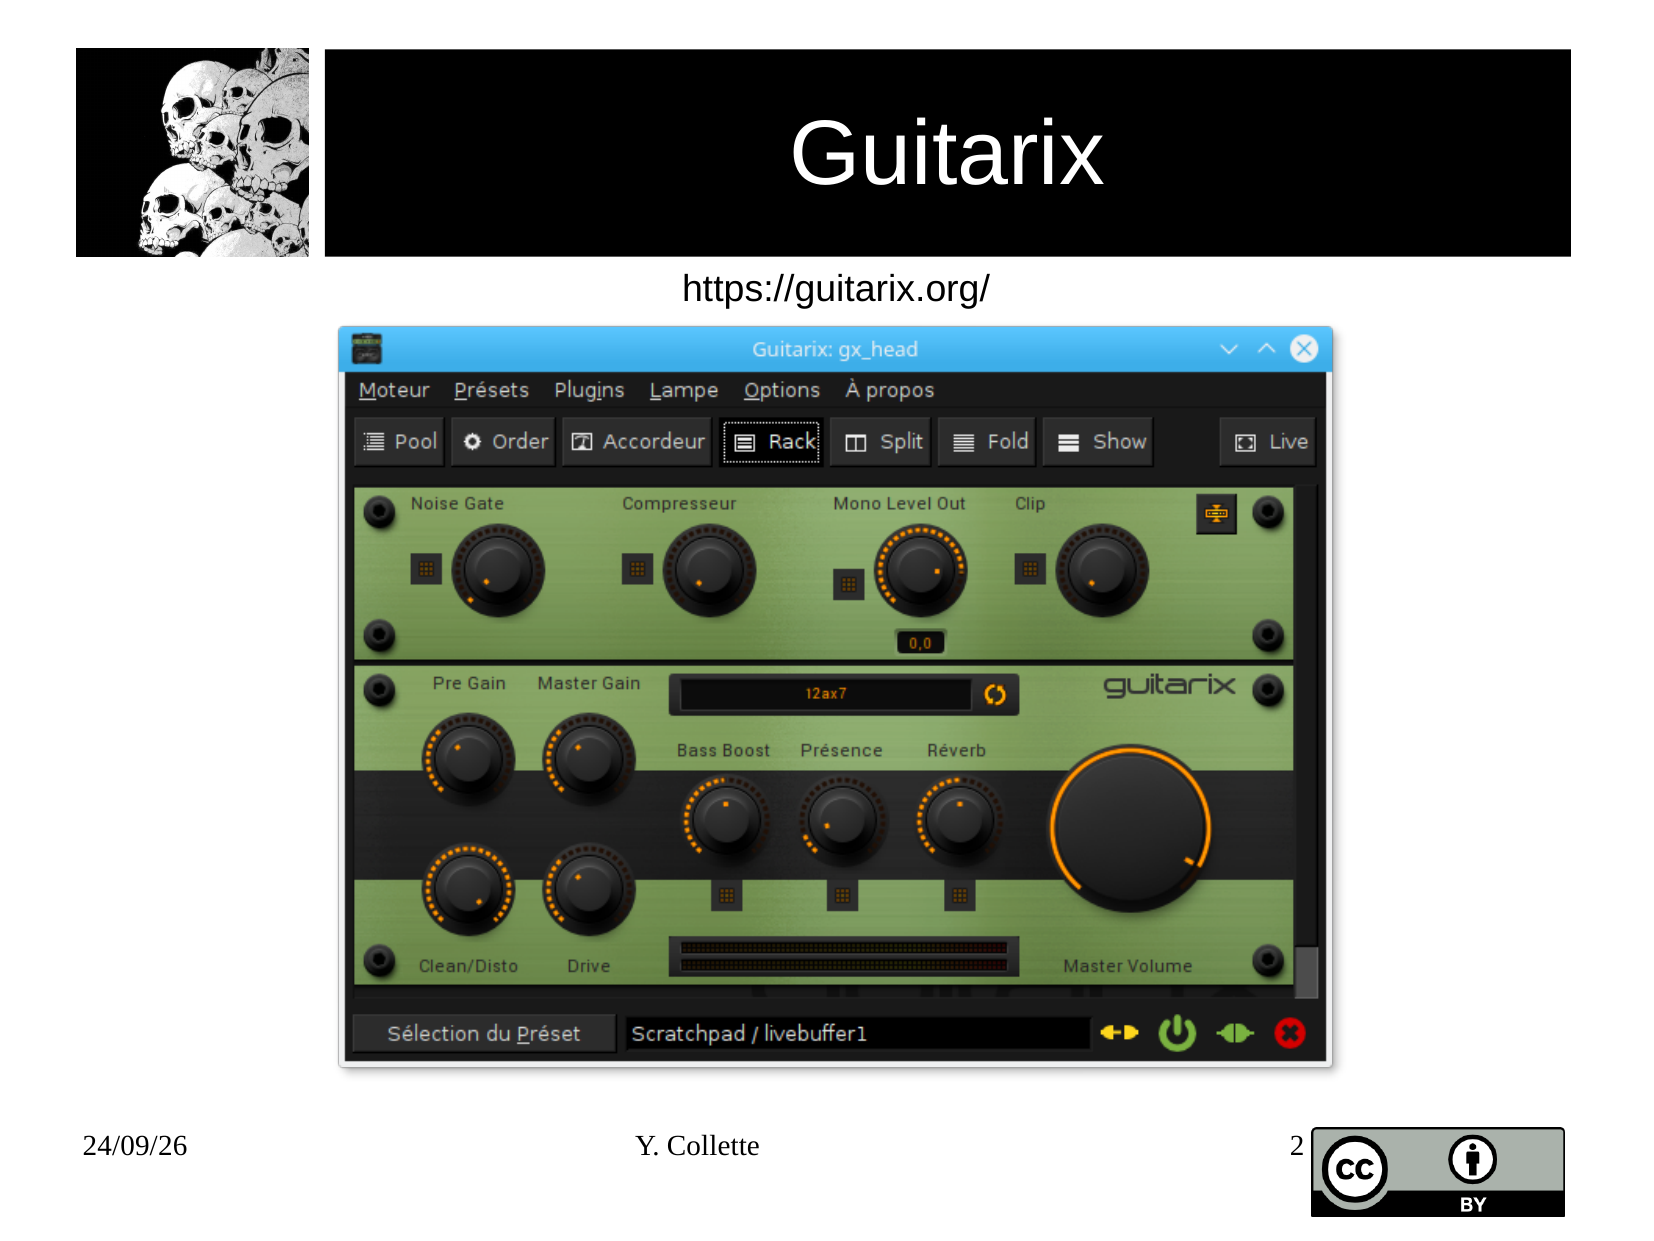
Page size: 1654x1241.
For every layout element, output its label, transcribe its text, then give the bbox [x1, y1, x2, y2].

picture [1311, 1127, 1565, 1217]
picture [328, 316, 1353, 1088]
text_box https://guitarix.org/ [667, 259, 1020, 316]
picture [76, 48, 309, 257]
title Guitarix [324, 49, 1571, 257]
